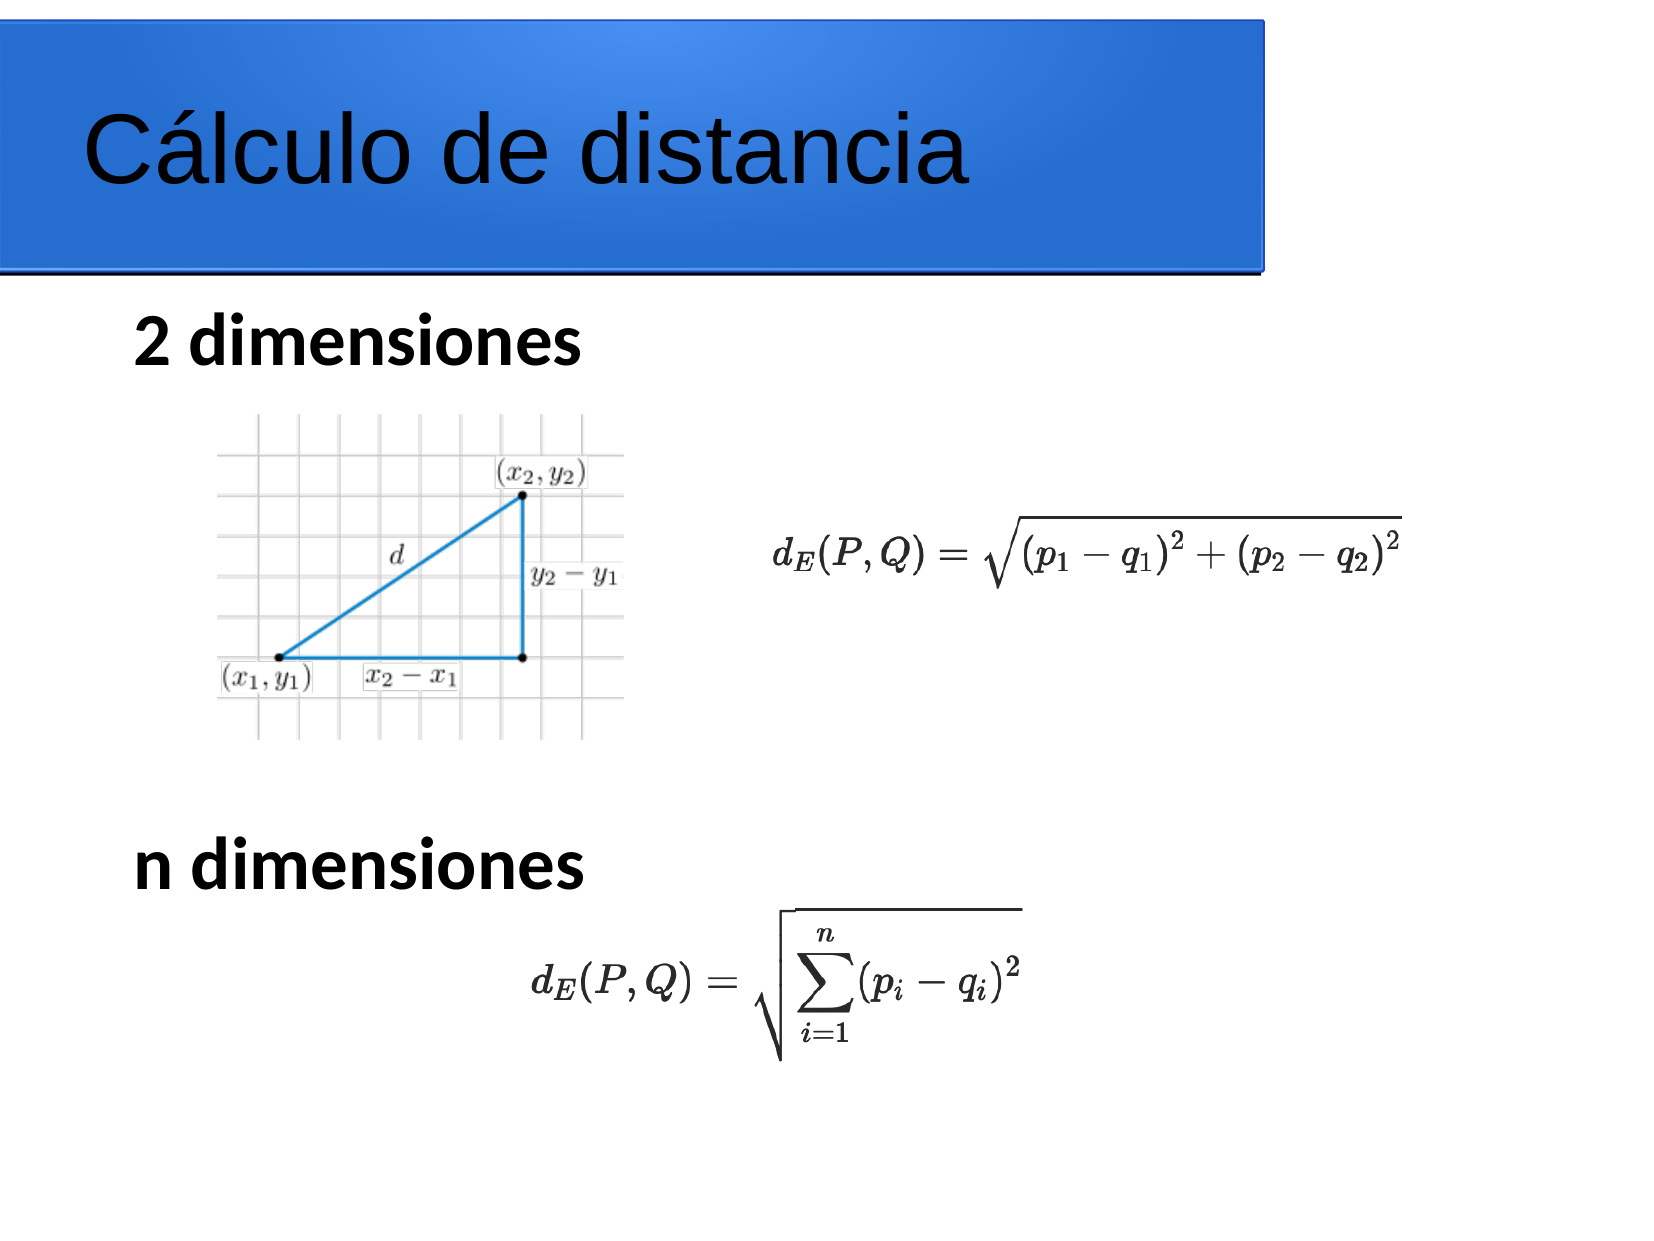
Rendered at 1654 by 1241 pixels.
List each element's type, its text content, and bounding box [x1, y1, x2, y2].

picture [491, 880, 1083, 1091]
picture [217, 414, 624, 740]
title Cálculo de distancia [82, 47, 1235, 252]
text_box 2 dimensiones [118, 282, 604, 389]
picture [749, 475, 1464, 600]
text_box n dimensiones [118, 806, 606, 913]
